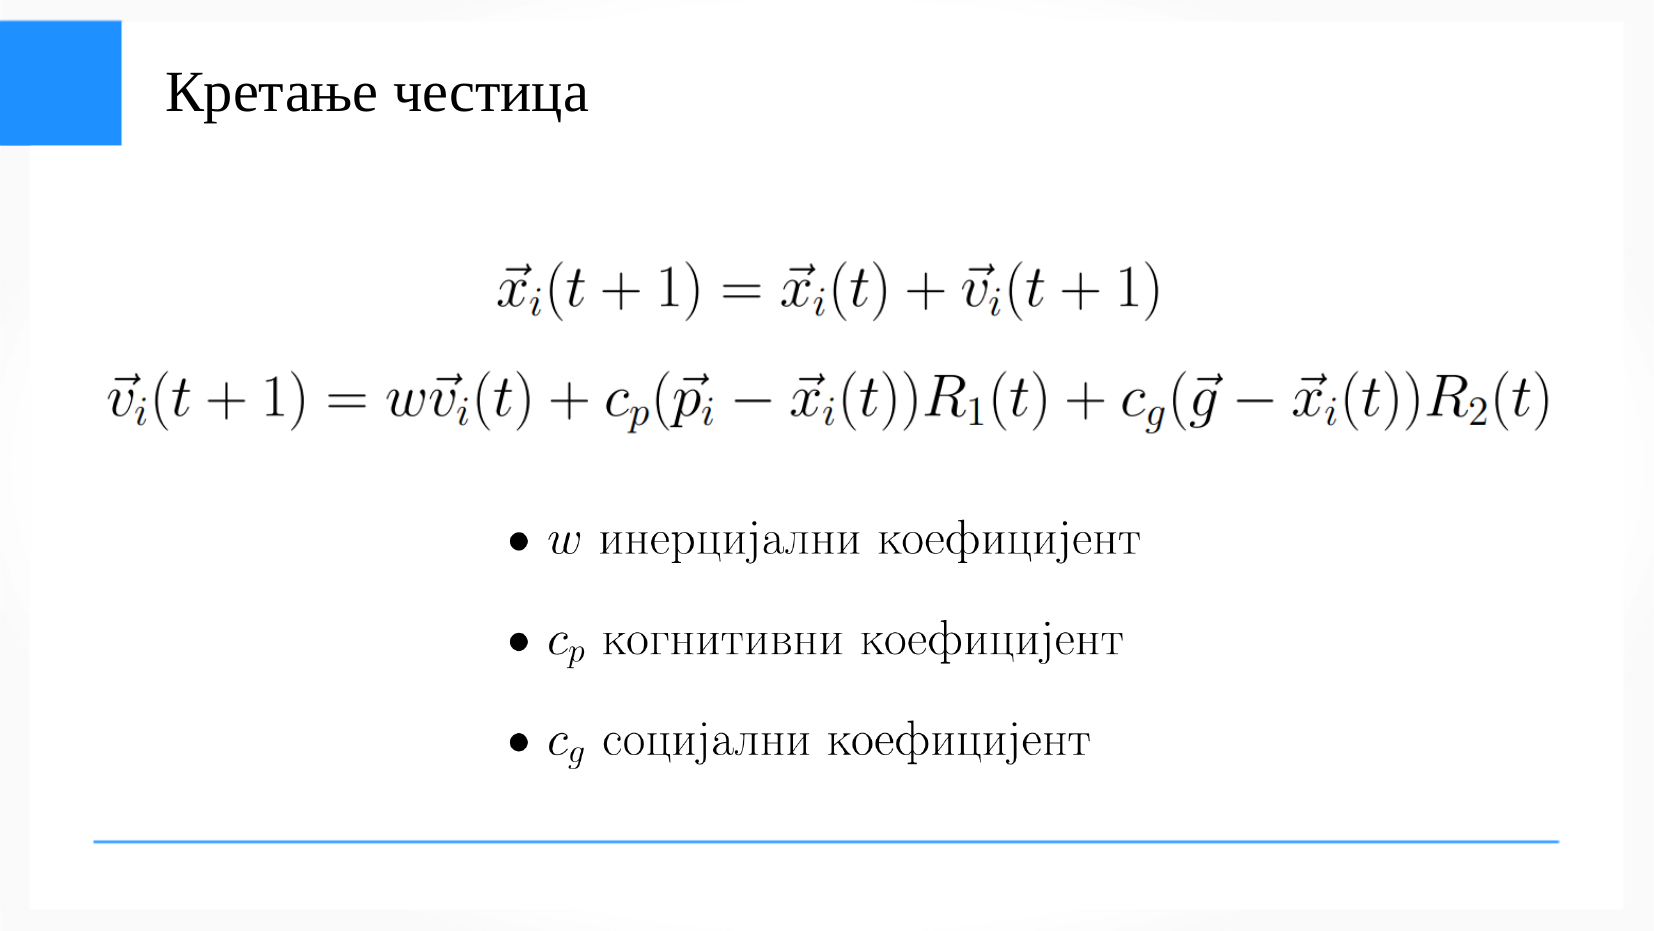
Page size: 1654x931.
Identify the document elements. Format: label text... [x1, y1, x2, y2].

title Кретање честица [165, 10, 916, 166]
picture [0, 0, 1654, 931]
